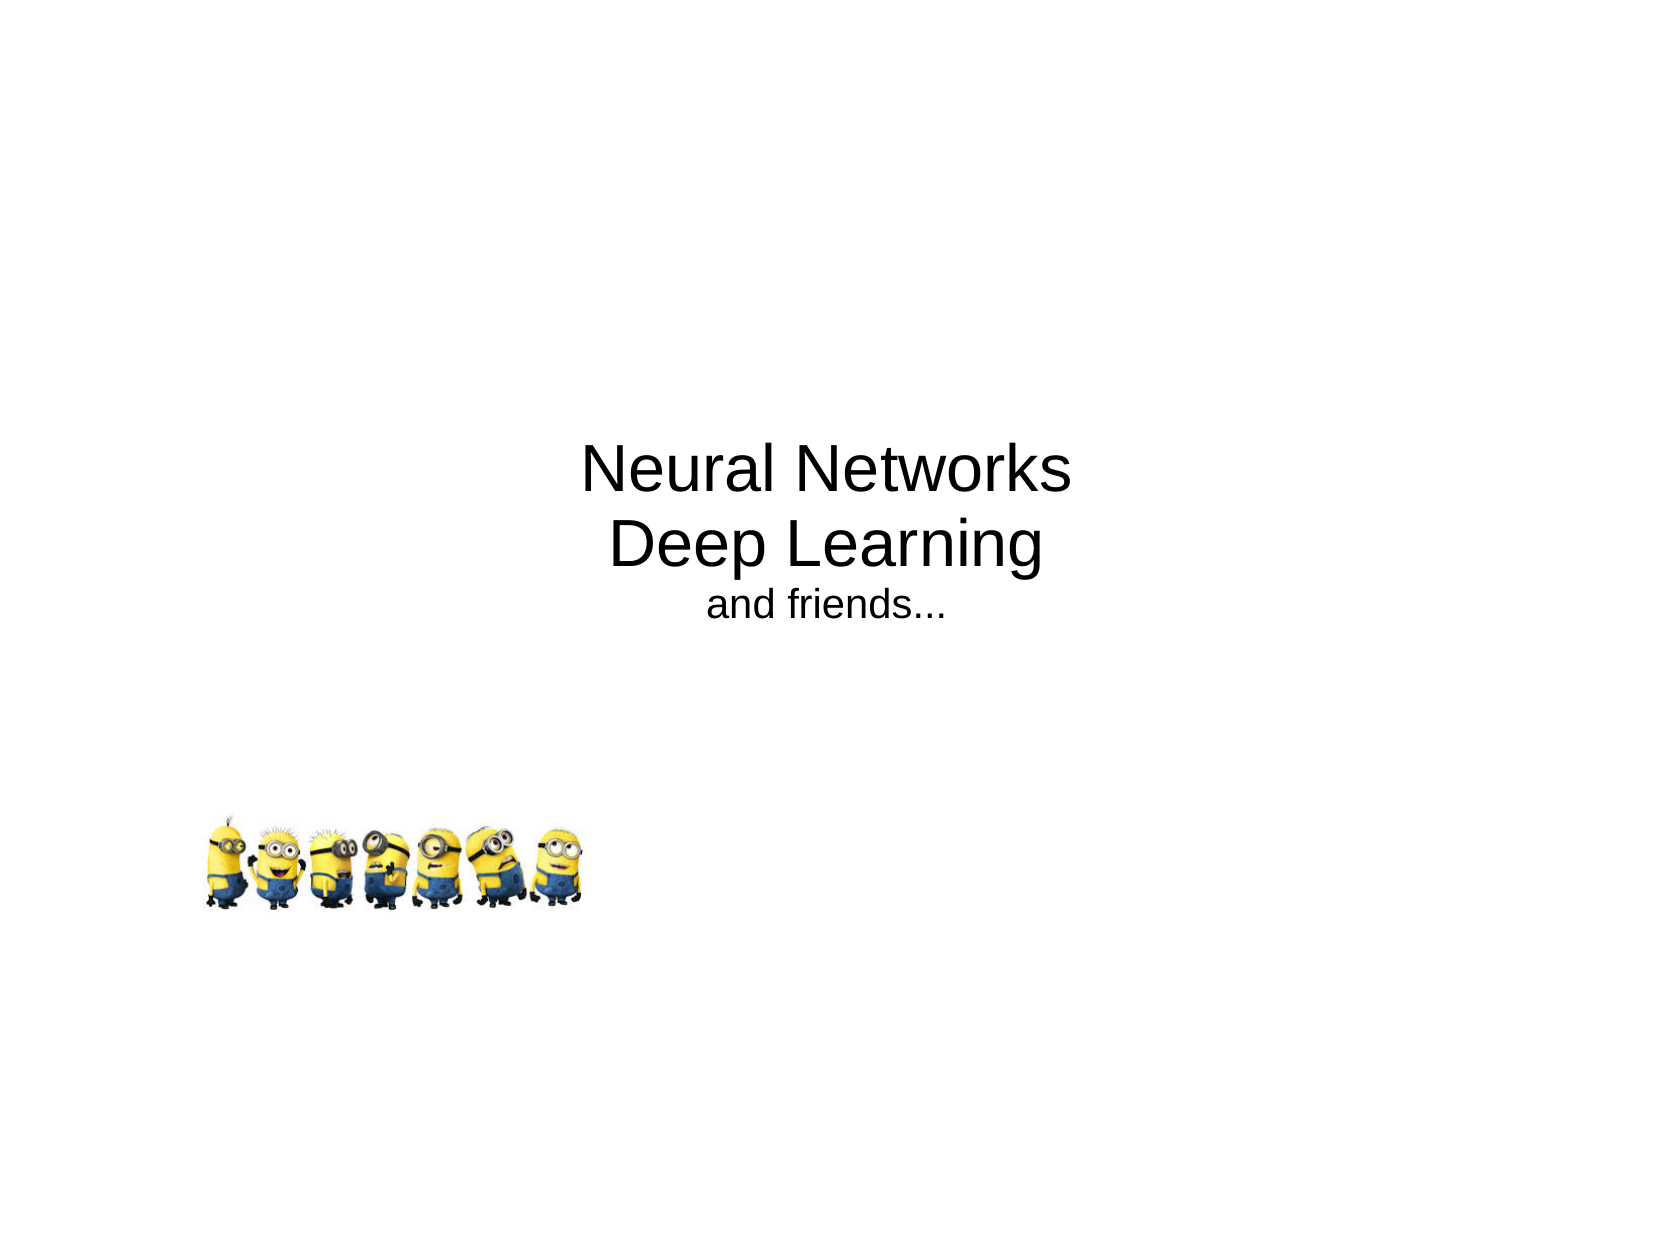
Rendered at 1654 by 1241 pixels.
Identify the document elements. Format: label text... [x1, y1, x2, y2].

subtitle Neural Networks Deep Learning and friends... [82, 49, 1571, 1010]
picture [202, 797, 586, 931]
